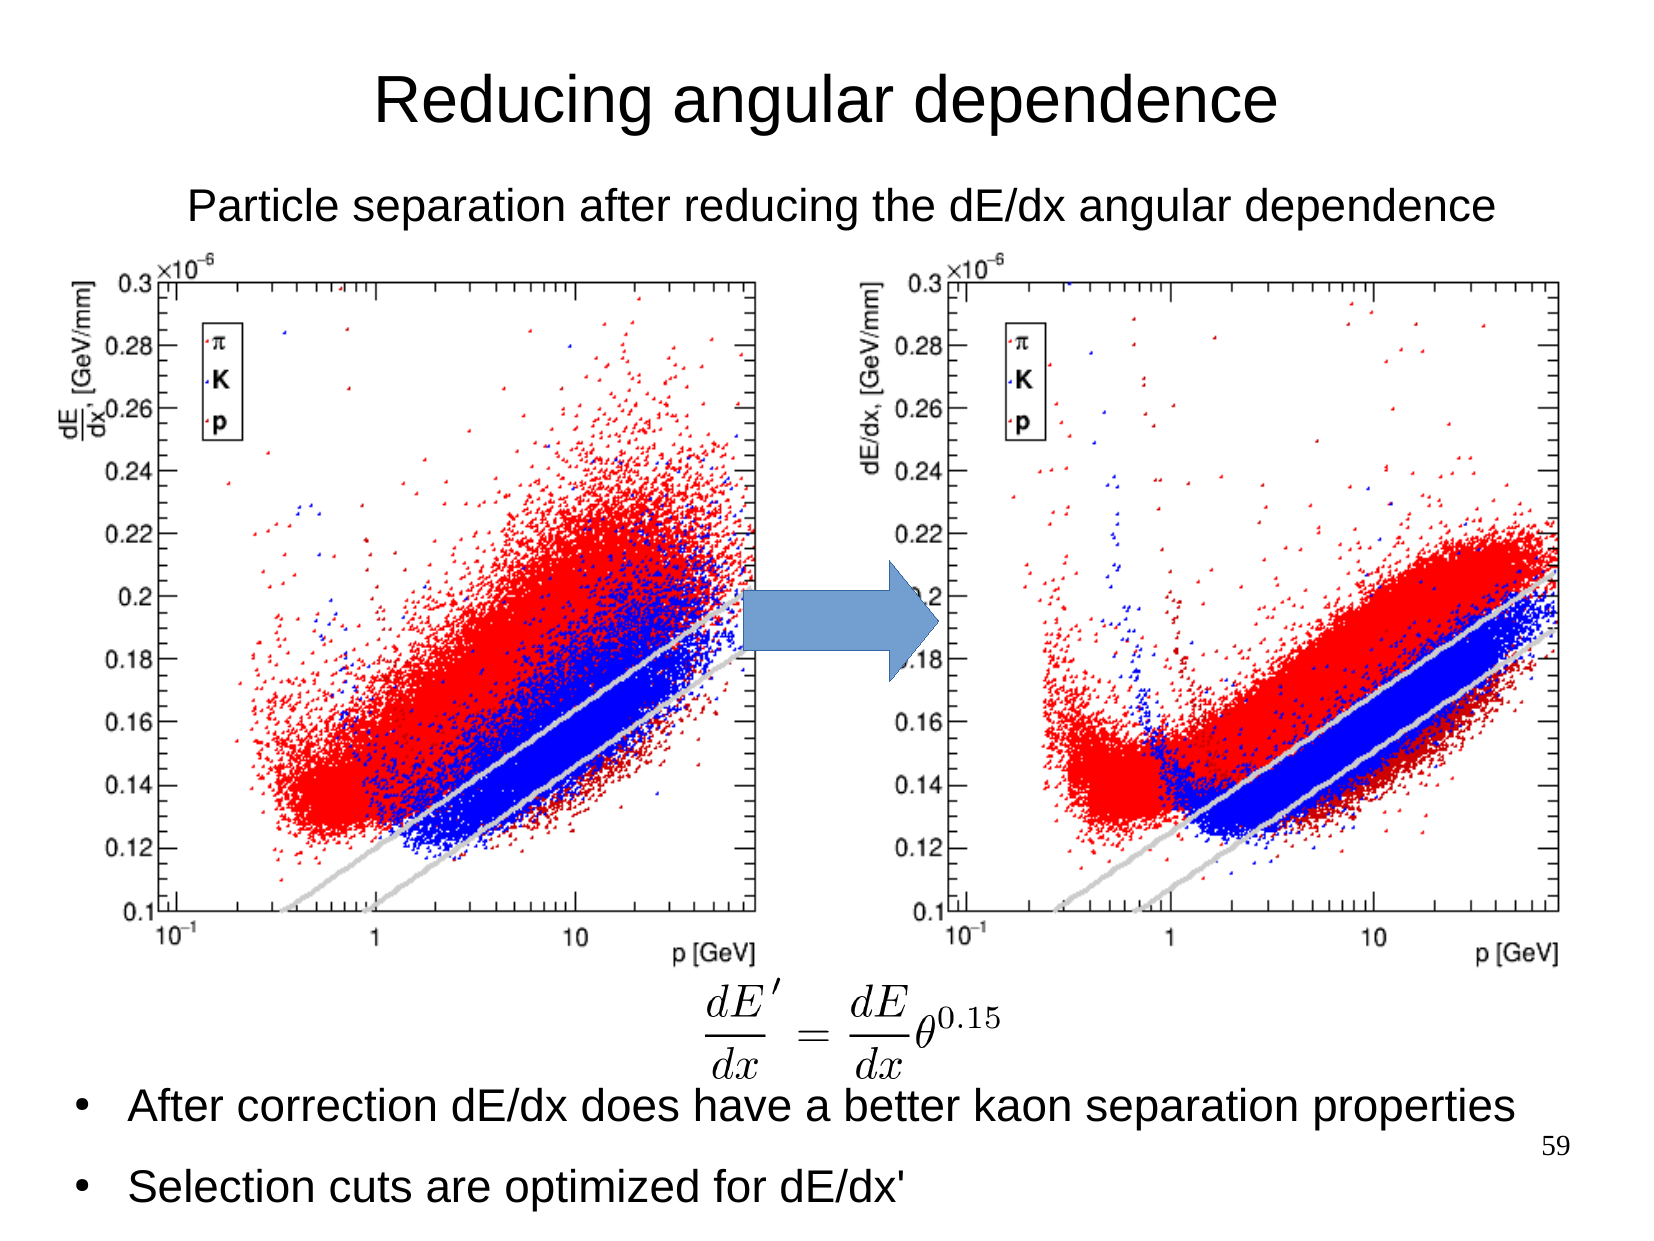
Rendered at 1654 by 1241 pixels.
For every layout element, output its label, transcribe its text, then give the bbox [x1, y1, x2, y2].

text_box Particle separation after reducing the dE/dx angular dependence [6, 180, 1621, 298]
picture [53, 298, 1592, 1079]
list After correction dE/dx does have a better kaon separation properties Selection cuts are optimized for dE/dx' [56, 1080, 1561, 1231]
title Reducing angular dependence [82, 49, 1571, 151]
text_box [743, 560, 939, 682]
